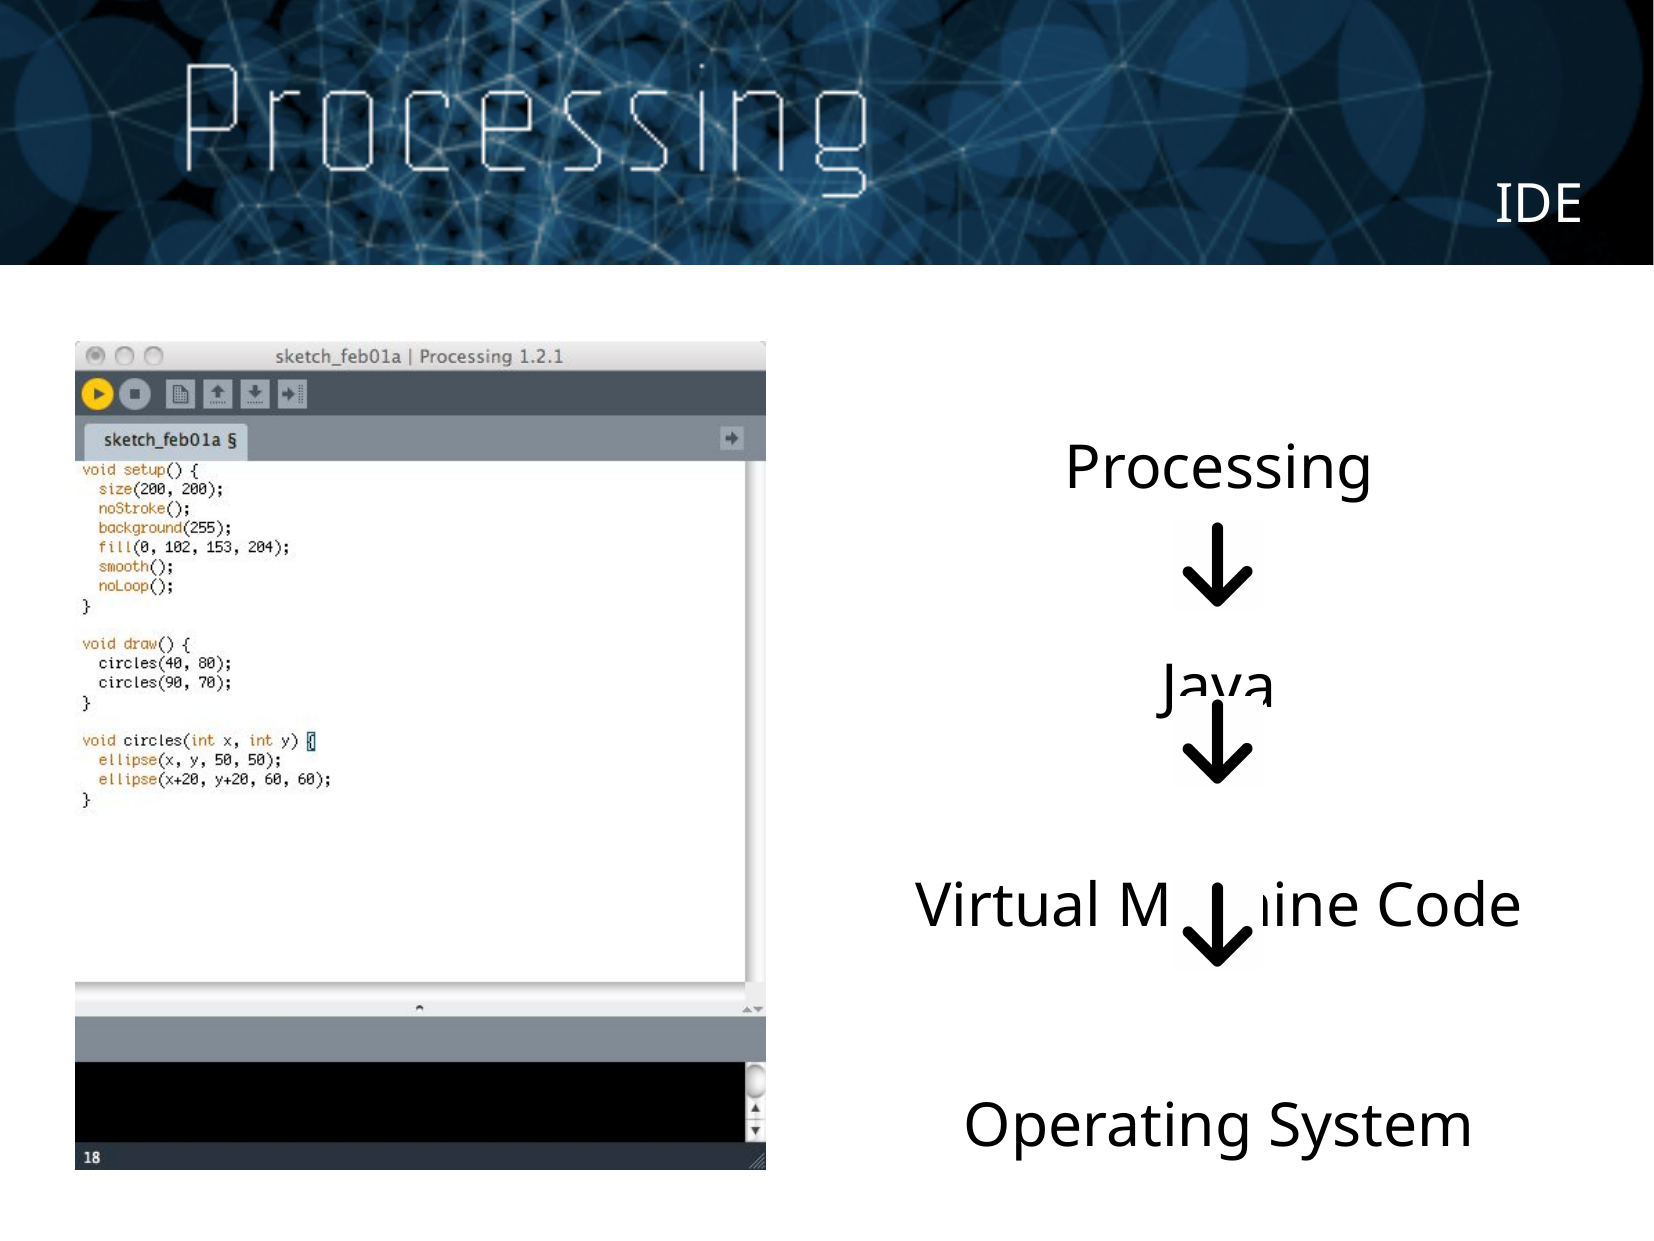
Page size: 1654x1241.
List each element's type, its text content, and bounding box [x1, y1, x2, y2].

picture [1172, 696, 1263, 787]
picture [75, 341, 766, 1171]
list Processing Java Virtual Machine Code Operating System [797, 423, 1577, 1167]
title IDE [1410, 135, 1634, 268]
picture [1172, 519, 1263, 610]
picture [1172, 879, 1263, 970]
picture [0, 0, 1654, 265]
